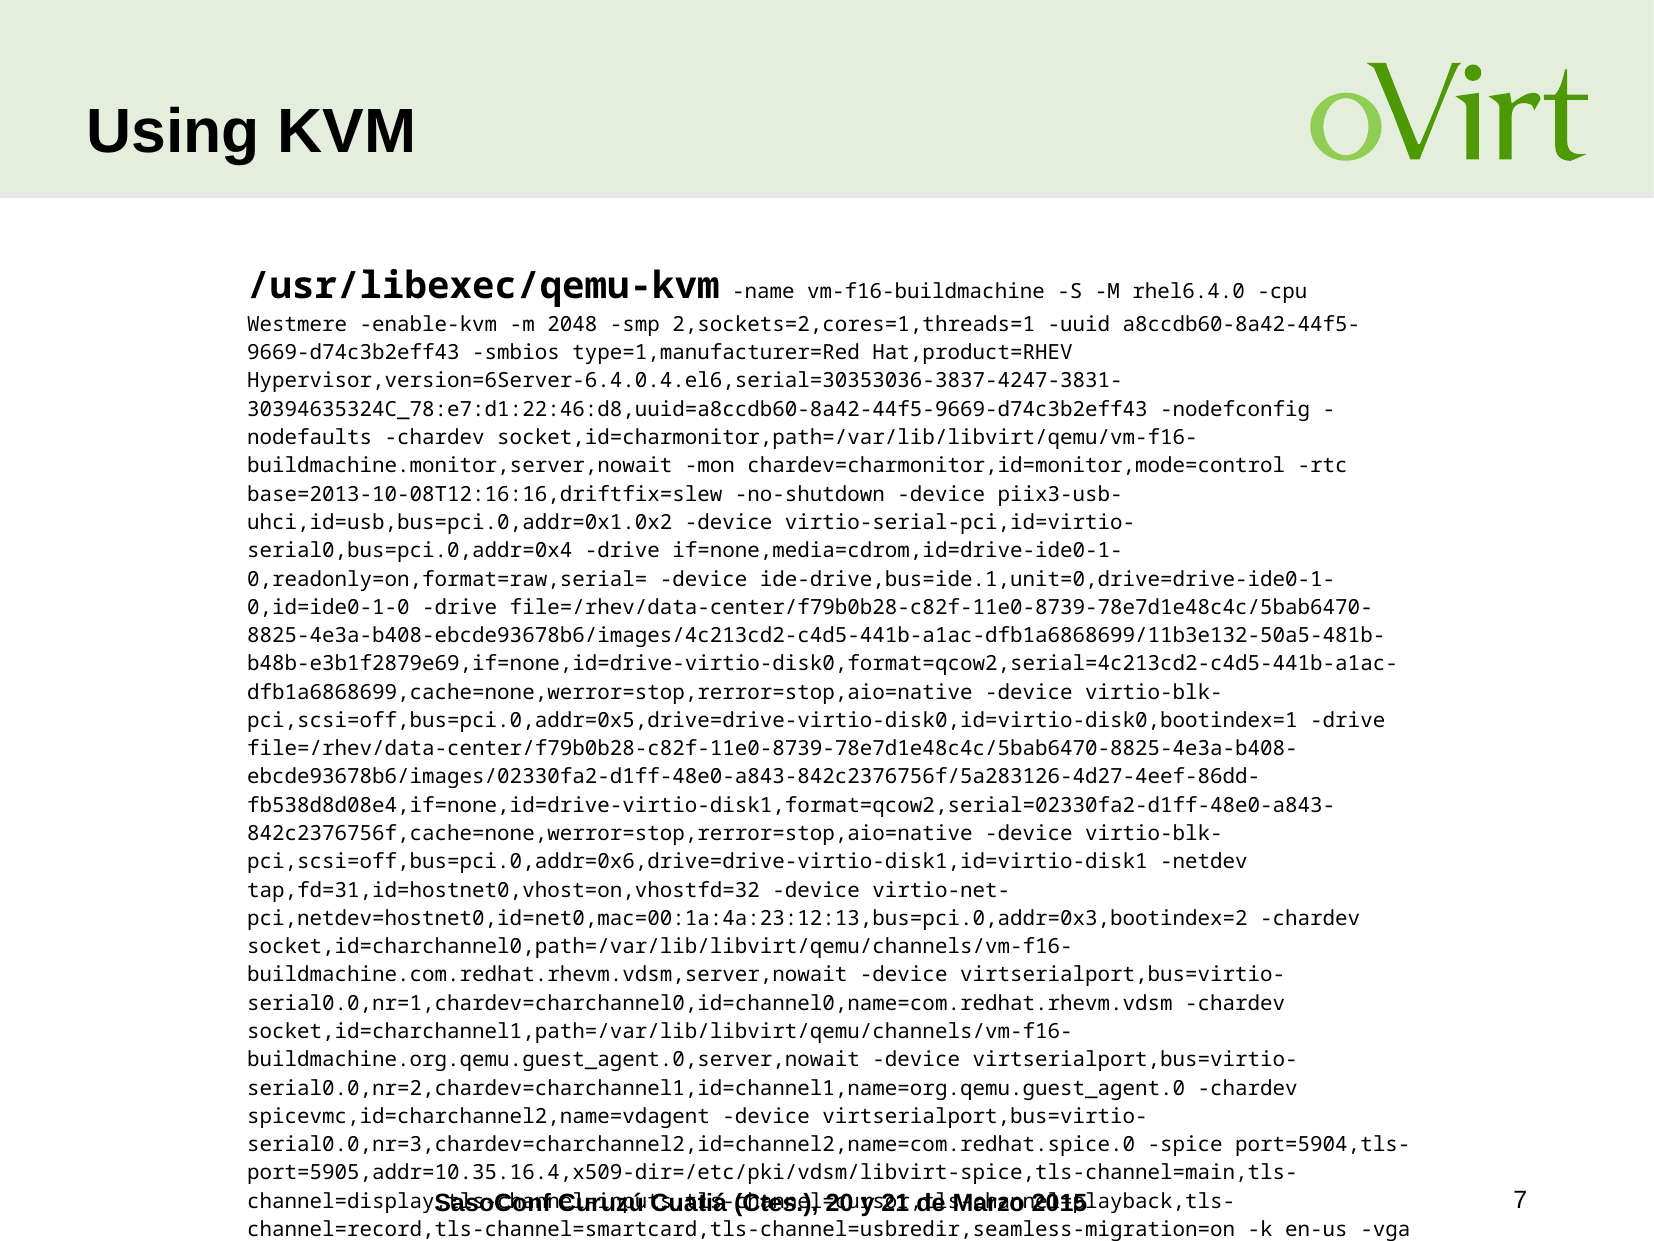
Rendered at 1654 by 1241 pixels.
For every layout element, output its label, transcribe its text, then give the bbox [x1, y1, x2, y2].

title Using KVM [86, 36, 1307, 225]
text_box /usr/libexec/qemu-kvm -name vm-f16-buildmachine -S -M rhel6.4.0 -cpu Westmere -enable-kvm -m 2048 -smp 2,sockets=2,cores=1,threads=1 -uuid a8ccdb60-8a42-44f5-9669-d74c3b2eff43 -smbios type=1,manufacturer=Red Hat,product=RHEV Hypervisor,version=6Server-6.4.0.4.el6,serial=30353036-3837-4247-3831-30394635324C_78:e7:d1:22:46:d8,uuid=a8ccdb60-8a42-44f5-9669-d74c3b2eff43 -nodefconfig -nodefaults -chardev socket,id=charmonitor,path=/var/lib/libvirt/qemu/vm-f16-buildmachine.monitor,server,nowait -mon chardev=charmonitor,id=monitor,mode=control -rtc base=2013-10-08T12:16:16,driftfix=slew -no-shutdown -device piix3-usb-uhci,id=usb,bus=pci.0,addr=0x1.0x2 -device virtio-serial-pci,id=virtio-serial0,bus=pci.0,addr=0x4 -drive if=none,media=cdrom,id=drive-ide0-1-0,readonly=on,format=raw,serial= -device ide-drive,bus=ide.1,unit=0,drive=drive-ide0-1-0,id=ide0-1-0 -drive file=/rhev/data-center/f79b0b28-c82f-11e0-8739-78e7d1e48c4c/5bab6470-8825-4e3a-b408-ebcde93678b6/images/4c213cd2-c4d5-441b-a1ac-dfb1a6868699/11b3e132-50a5-481b-b48b-e3b1f2879e69,if=none,id=drive-virtio-disk0,format=qcow2,serial=4c213cd2-c4d5-441b-a1ac-dfb1a6868699,cache=none,werror=stop,rerror=stop,aio=native -device virtio-blk-pci,scsi=off,bus=pci.0,addr=0x5,drive=drive-virtio-disk0,id=virtio-disk0,bootindex=1 -drive file=/rhev/data-center/f79b0b28-c82f-11e0-8739-78e7d1e48c4c/5bab6470-8825-4e3a-b408-ebcde93678b6/images/02330fa2-d1ff-48e0-a843-842c2376756f/5a283126-4d27-4eef-86dd-fb538d8d08e4,if=none,id=drive-virtio-disk1,format=qcow2,serial=02330fa2-d1ff-48e0-a843-842c2376756f,cache=none,werror=stop,rerror=stop,aio=native -device virtio-blk-pci,scsi=off,bus=pci.0,addr=0x6,drive=drive-virtio-disk1,id=virtio-disk1 -netdev tap,fd=31,id=hostnet0,vhost=on,vhostfd=32 -device virtio-net-pci,netdev=hostnet0,id=net0,mac=00:1a:4a:23:12:13,bus=pci.0,addr=0x3,bootindex=2 -chardev socket,id=charchannel0,path=/var/lib/libvirt/qemu/channels/vm-f16-buildmachine.com.redhat.rhevm.vdsm,server,nowait -device virtserialport,bus=virtio-serial0.0,nr=1,chardev=charchannel0,id=channel0,name=com.redhat.rhevm.vdsm -chardev socket,id=charchannel1,path=/var/lib/libvirt/qemu/channels/vm-f16-buildmachine.org.qemu.guest_agent.0,server,nowait -device virtserialport,bus=virtio-serial0.0,nr=2,chardev=charchannel1,id=channel1,name=org.qemu.guest_agent.0 -chardev spicevmc,id=charchannel2,name=vdagent -device virtserialport,bus=virtio-serial0.0,nr=3,chardev=charchannel2,id=channel2,name=com.redhat.spice.0 -spice port=5904,tls-port=5905,addr=10.35.16.4,x509-dir=/etc/pki/vdsm/libvirt-spice,tls-channel=main,tls-channel=display,tls-channel=inputs,tls-channel=cursor,tls-channel=playback,tls-channel=record,tls-channel=smartcard,tls-channel=usbredir,seamless-migration=on -k en-us -vga qxl -global qxl-vga.ram_size=67108864 -global qxl-vga.vram_size=67108864 [232, 250, 1425, 1159]
